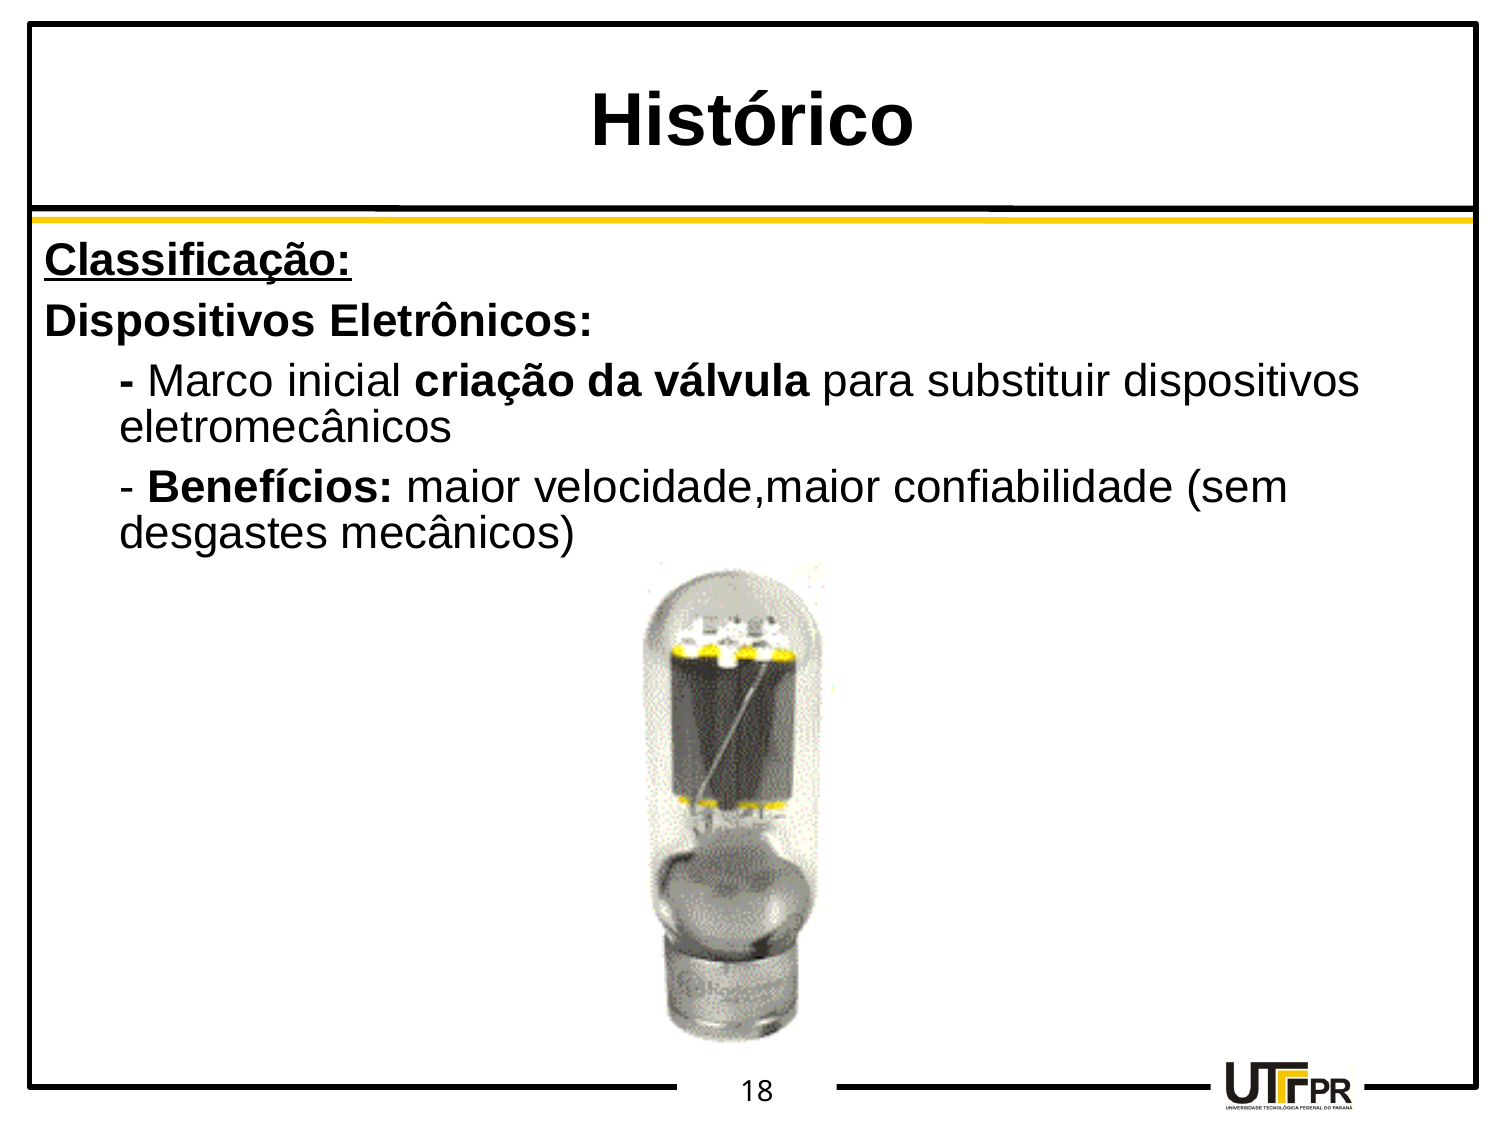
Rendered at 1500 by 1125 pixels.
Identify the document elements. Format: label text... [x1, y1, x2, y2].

list Classificação: Dispositivos Eletrônicos: - Marco inicial criação da válvula para substituir dispositivos eletromecânicos - Benefícios: maior velocidade,maior confiabilidade (sem desgastes mecânicos) [29, 231, 1448, 1059]
title Histórico [29, 47, 1477, 196]
picture [632, 560, 837, 1055]
picture [1225, 1062, 1353, 1110]
